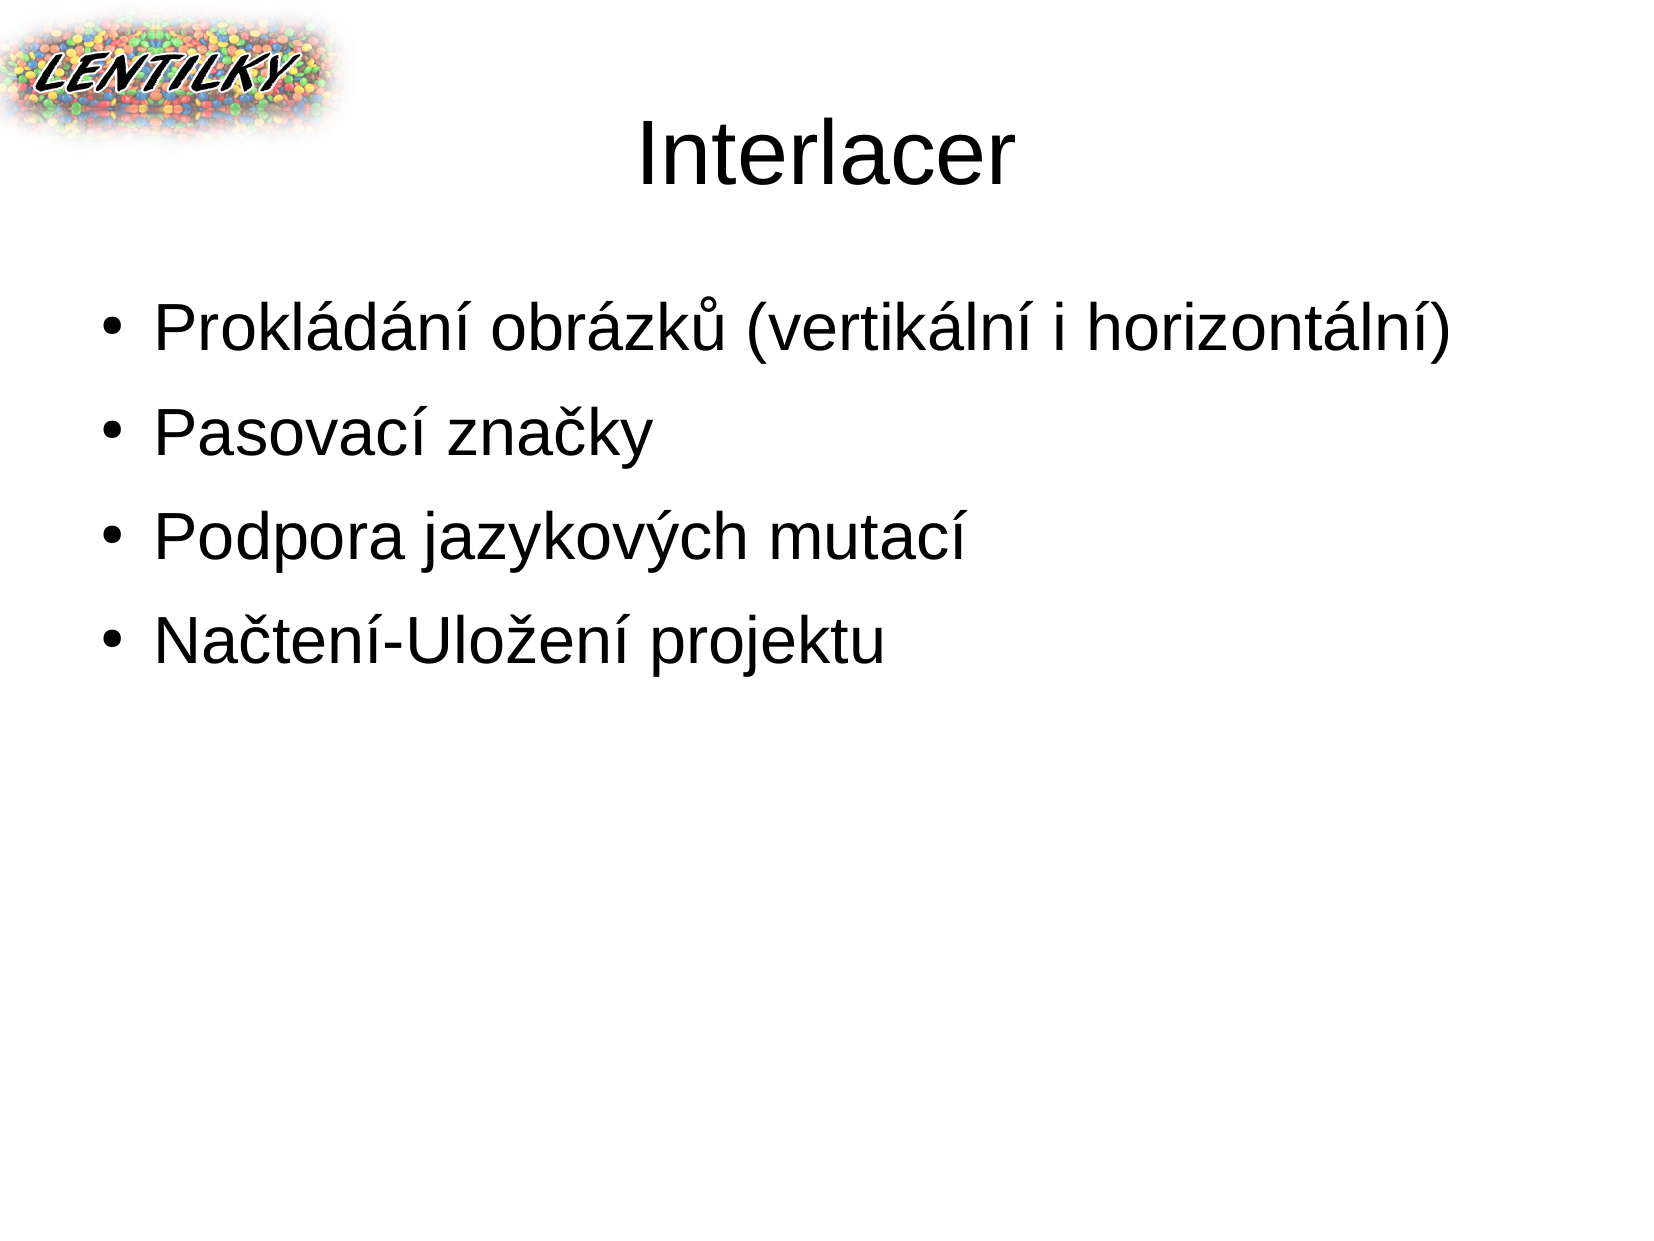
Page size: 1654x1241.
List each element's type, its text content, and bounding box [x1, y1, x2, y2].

list Prokládání obrázků (vertikální i horizontální) Pasovací značky Podpora jazykových mutací Načtení-Uložení projektu [82, 290, 1571, 1109]
picture [0, 0, 355, 159]
title Interlacer [82, 49, 1571, 257]
